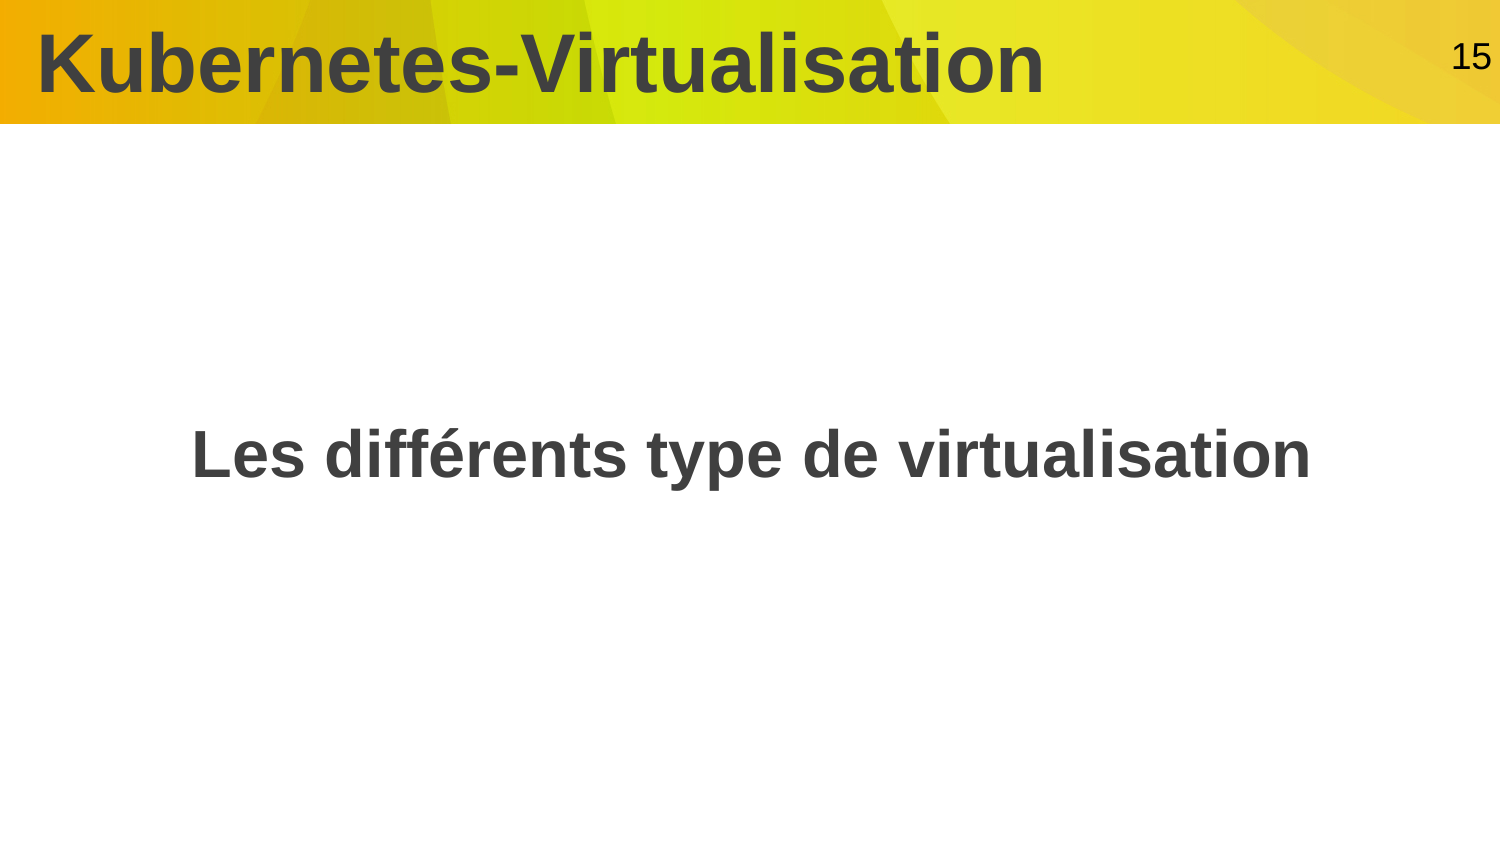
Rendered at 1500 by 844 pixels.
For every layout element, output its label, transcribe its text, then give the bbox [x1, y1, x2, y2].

text_box Kubernetes-Virtualisation [0, 0, 1498, 130]
text_box Les différents type de virtualisation [177, 413, 1430, 489]
text_box <numéro> [1321, 35, 1493, 106]
picture [0, 0, 1500, 844]
